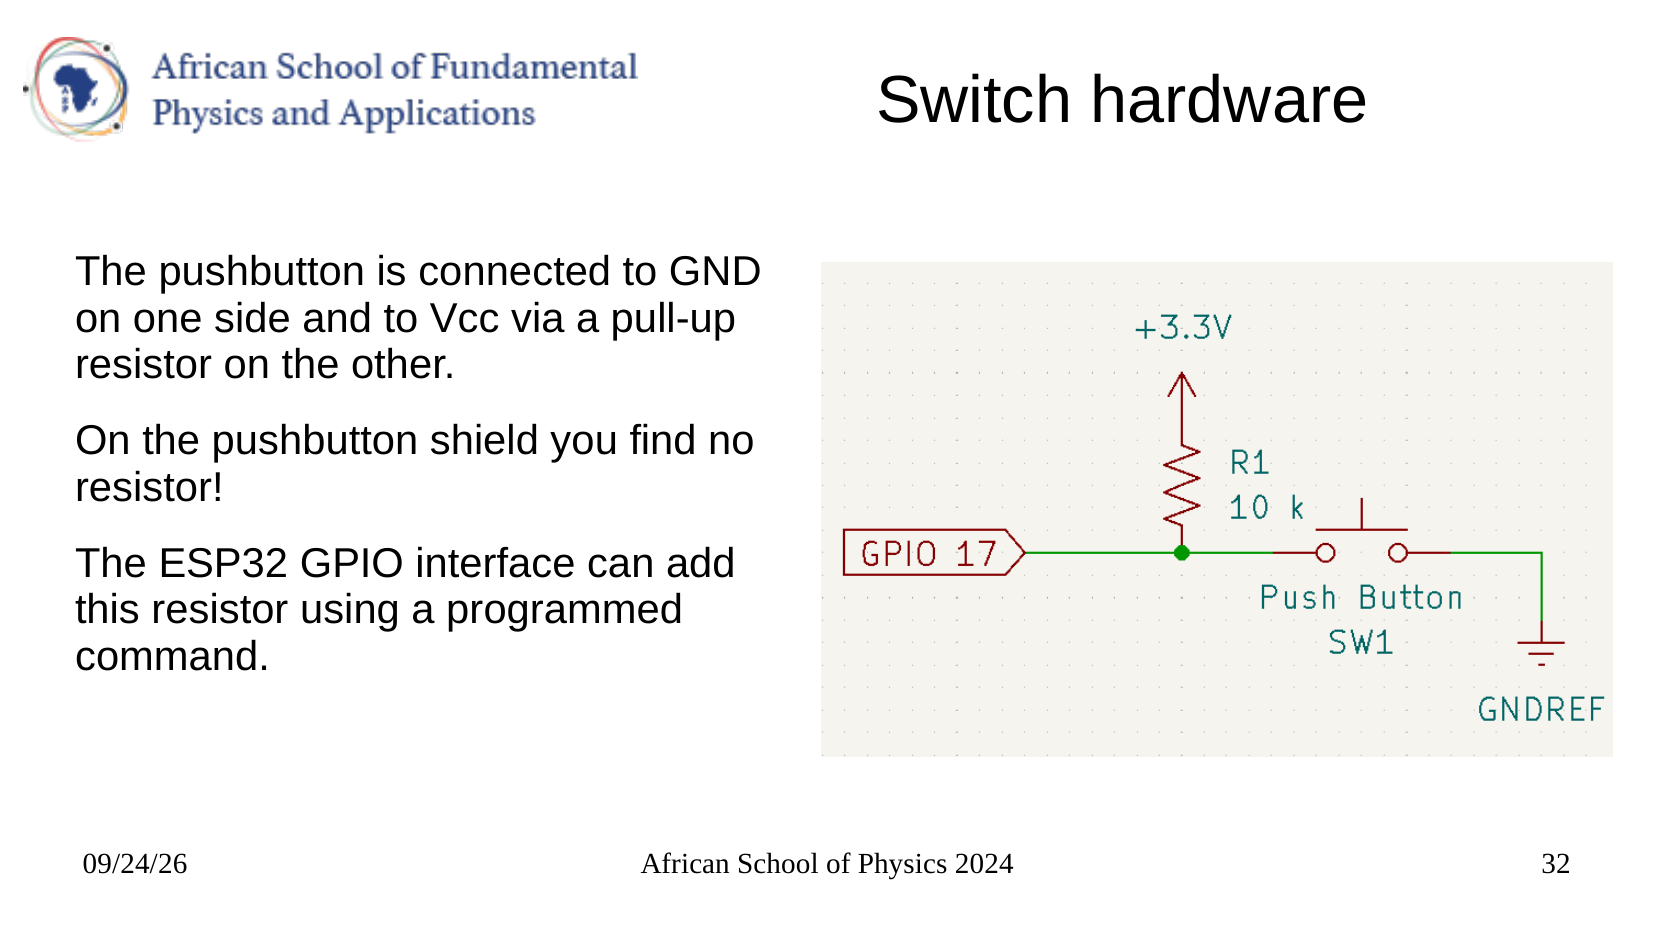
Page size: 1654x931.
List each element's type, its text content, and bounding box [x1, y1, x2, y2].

title Switch hardware [635, 21, 1610, 177]
list The pushbutton is connected to GND on one side and to Vcc via a pull-up resistor on the other. On the pushbutton shield you find no resistor! The ESP32 GPIO interface can add this resistor using a programmed command. [75, 248, 788, 788]
picture [821, 262, 1613, 757]
picture [23, 37, 635, 142]
